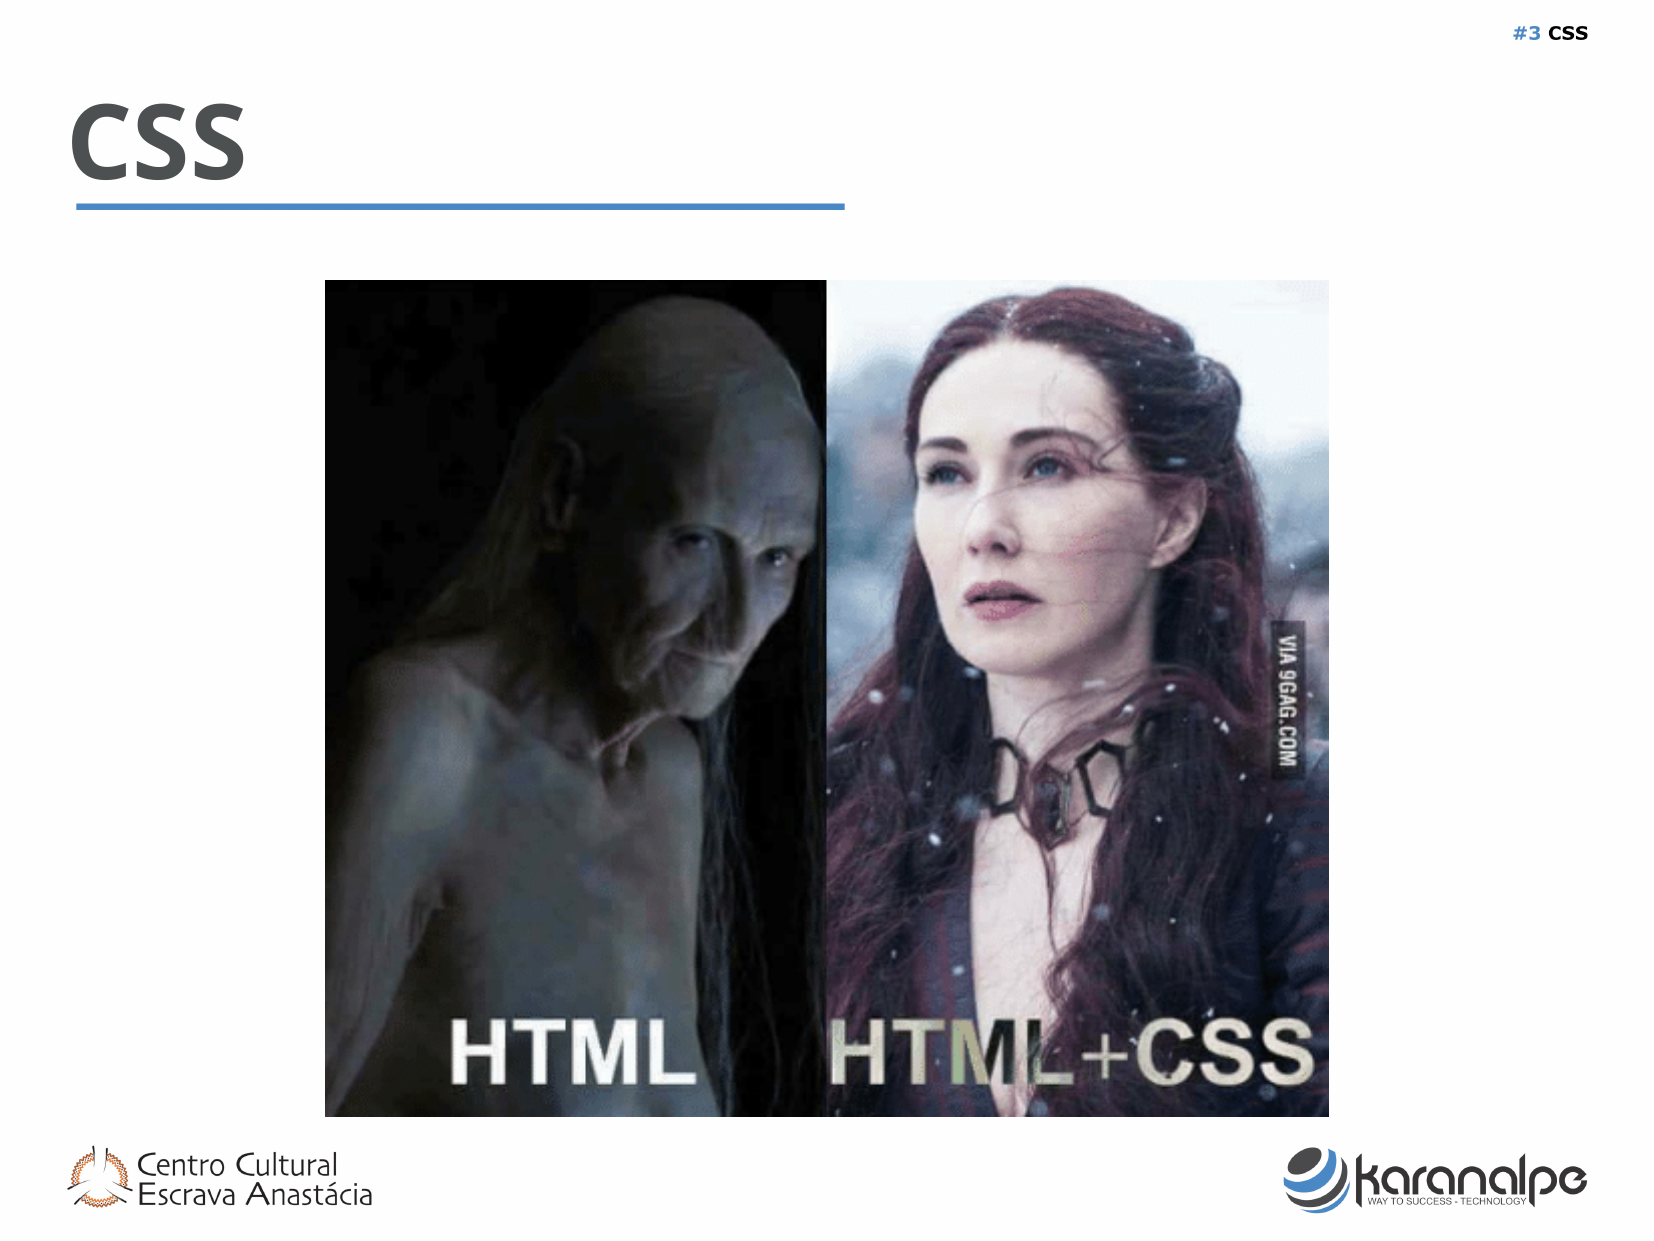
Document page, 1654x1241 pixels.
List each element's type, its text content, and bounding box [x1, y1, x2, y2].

picture [0, 0, 1654, 1241]
title CSS [66, 35, 1555, 243]
